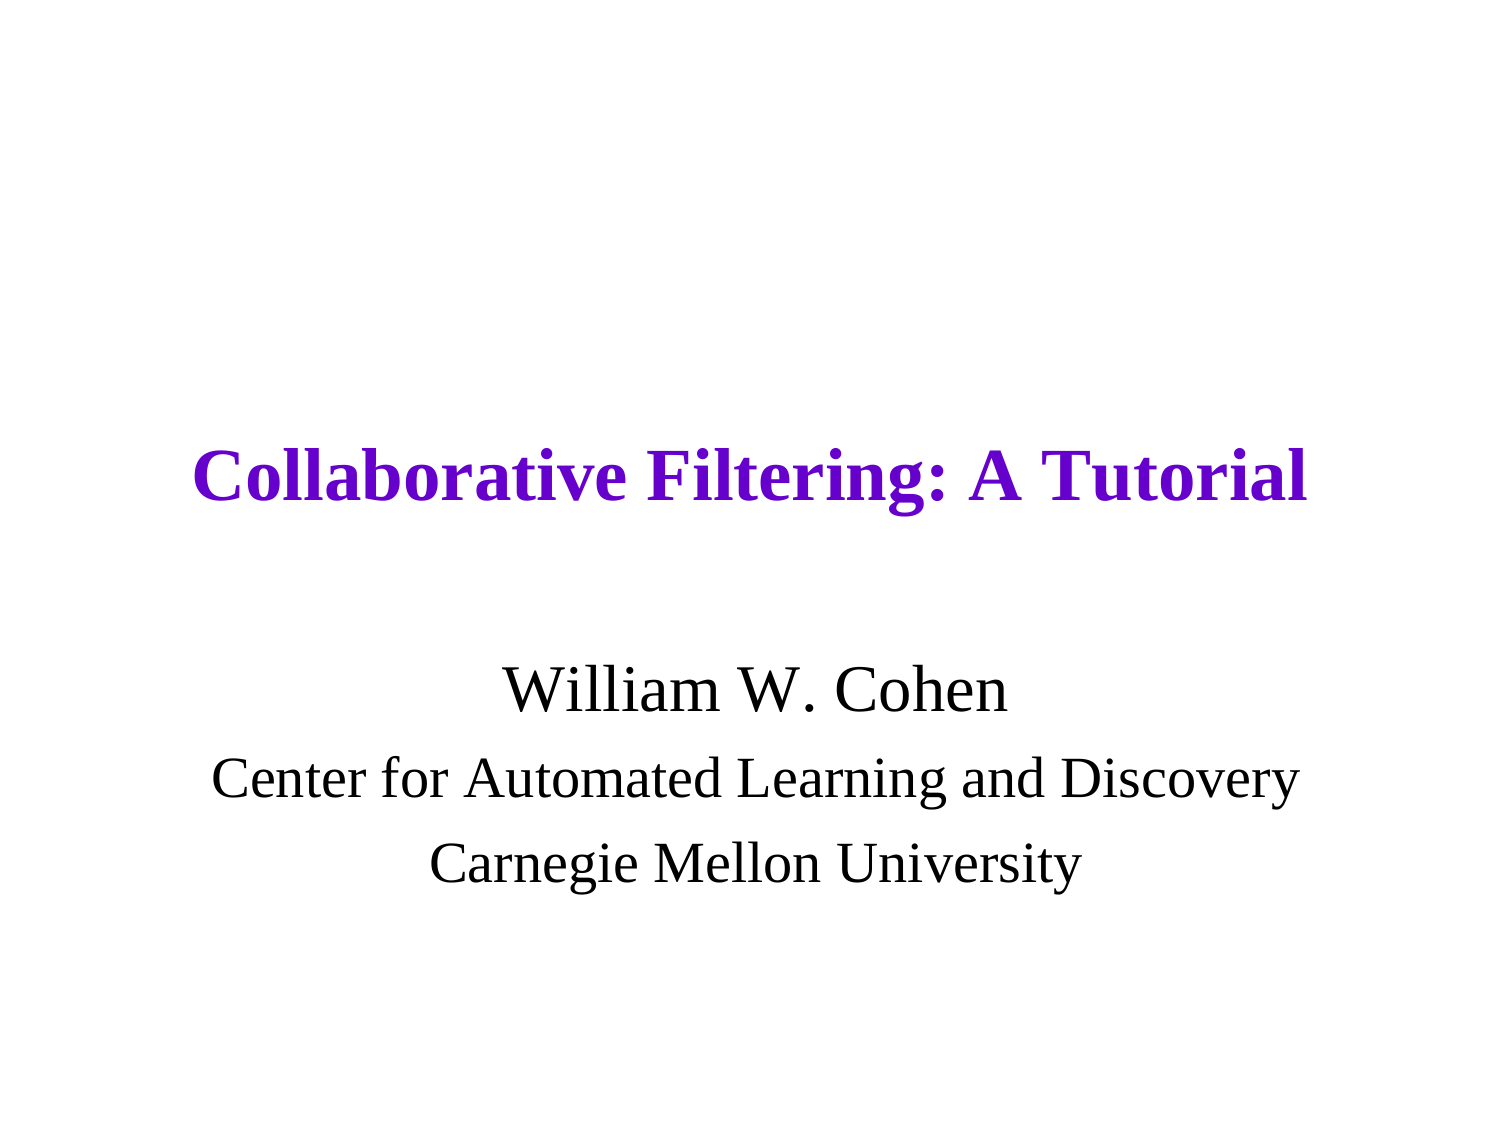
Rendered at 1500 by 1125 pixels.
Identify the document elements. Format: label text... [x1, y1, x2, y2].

title Collaborative Filtering: A Tutorial [112, 349, 1388, 591]
subtitle William W. Cohen Center for Automated Learning and Discovery Carnegie Mellon University [187, 637, 1326, 925]
